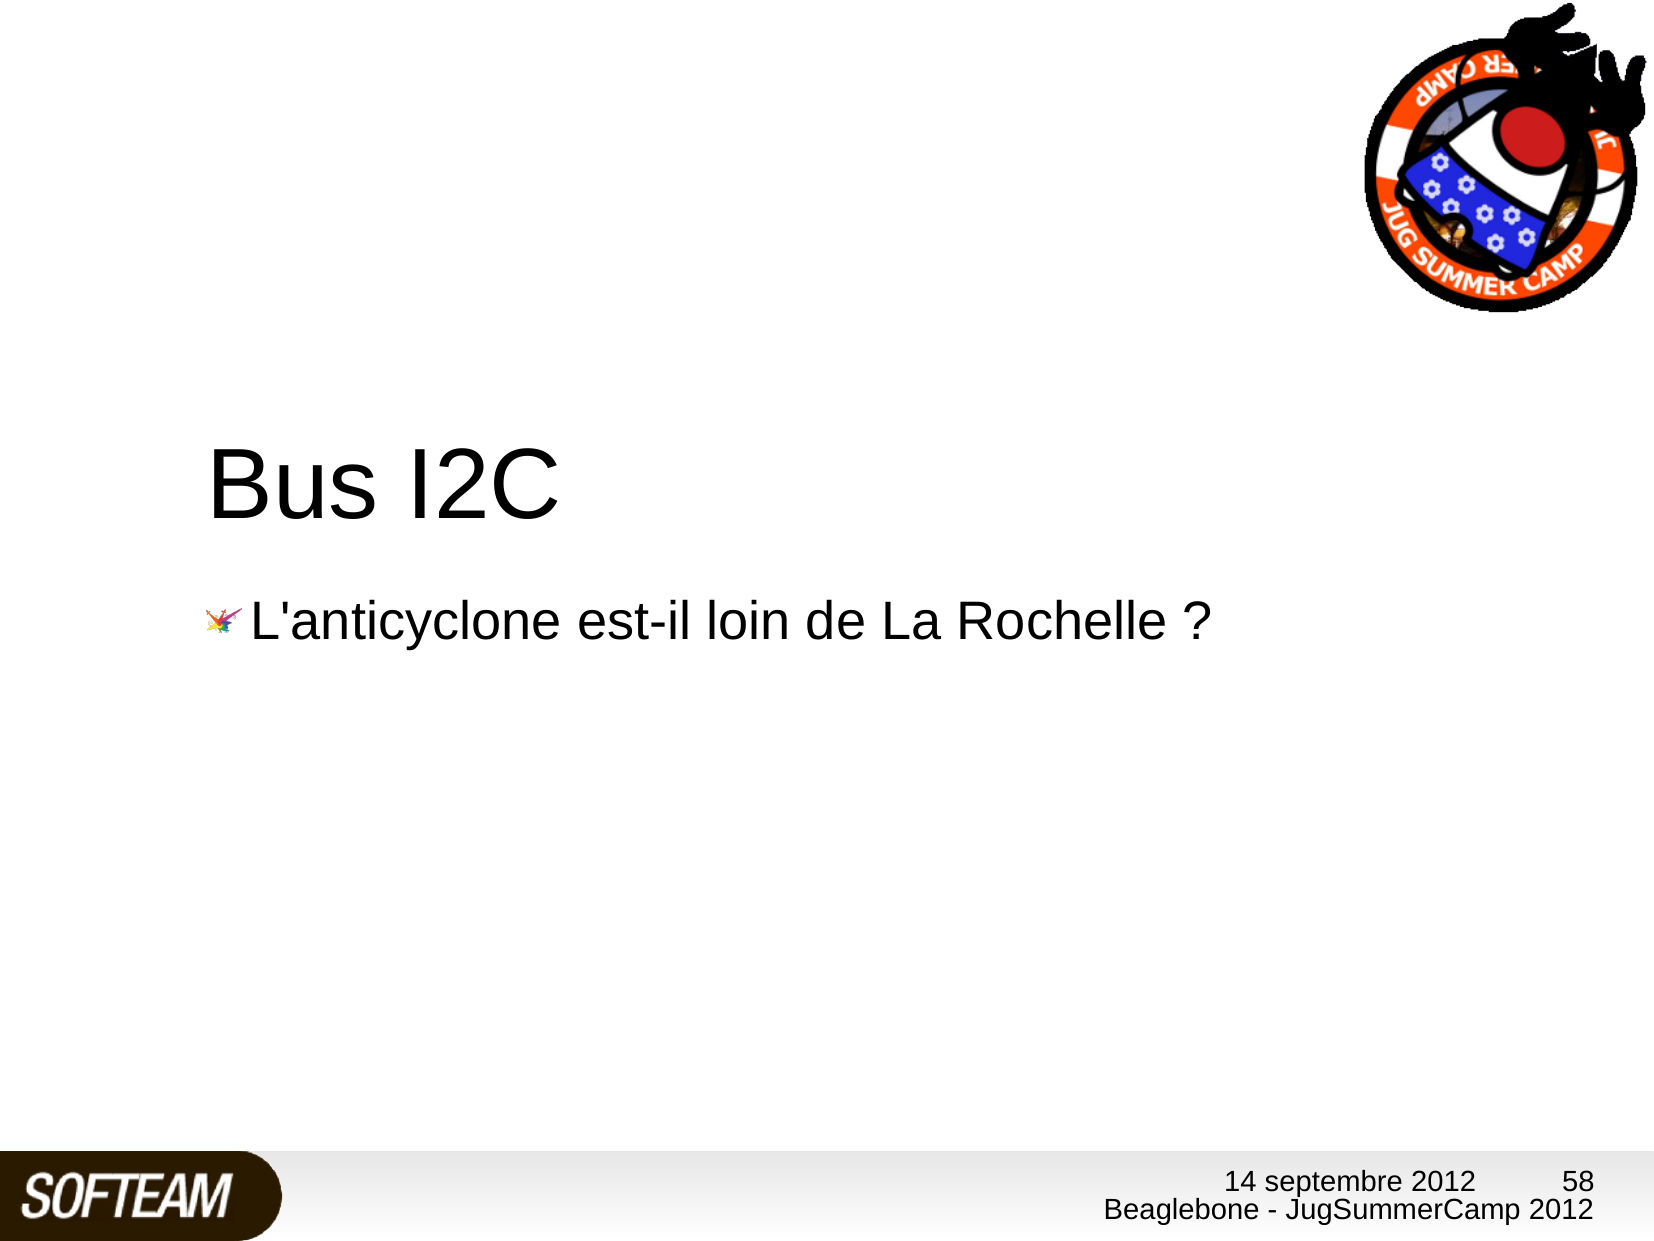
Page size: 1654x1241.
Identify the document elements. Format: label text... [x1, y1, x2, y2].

picture [1358, 0, 1654, 323]
title Bus I2C [206, 395, 1477, 573]
list L'anticyclone est-il loin de La Rochelle ? [206, 590, 1477, 1241]
picture [0, 1151, 206, 1241]
